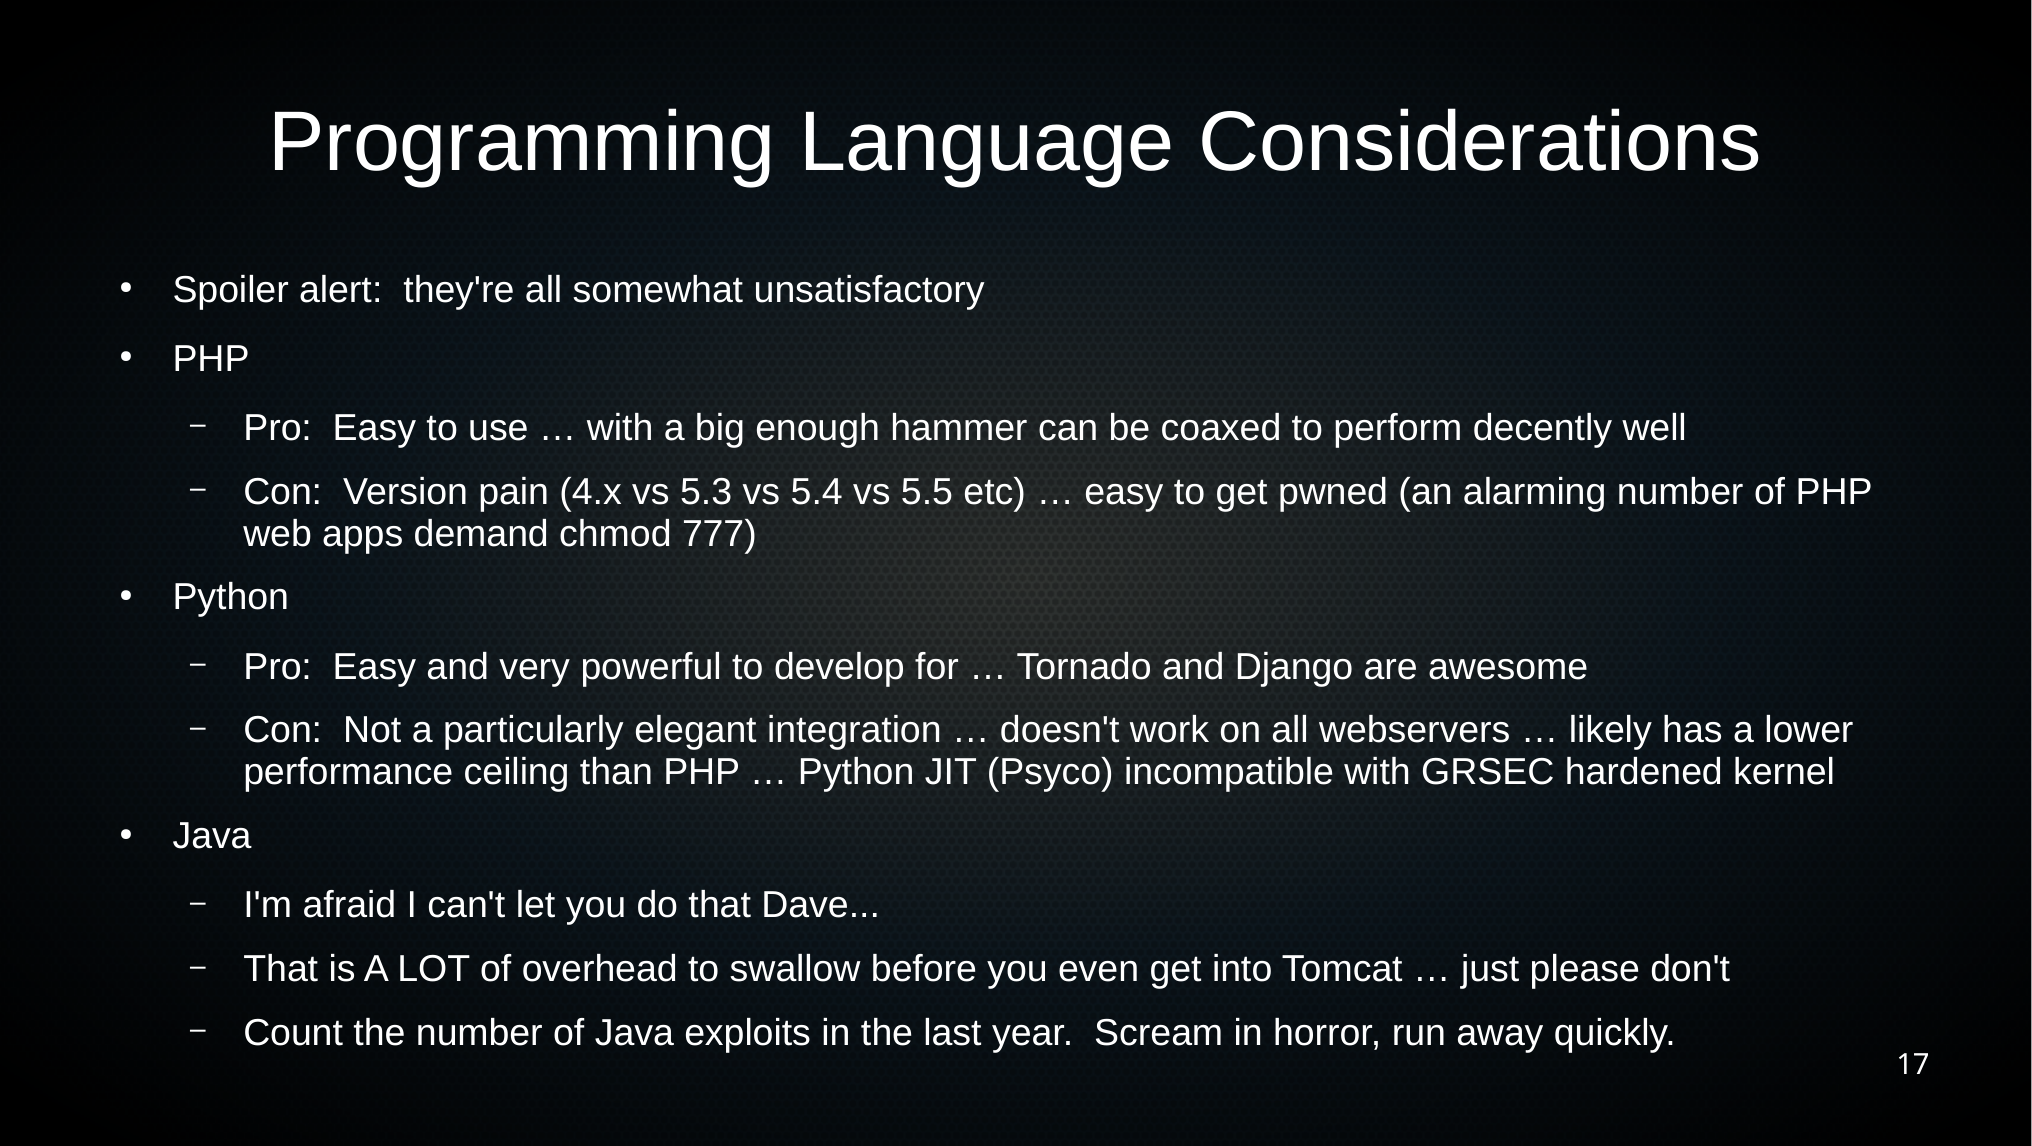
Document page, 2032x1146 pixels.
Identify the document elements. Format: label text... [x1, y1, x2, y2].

title Programming Language Considerations [101, 45, 1930, 237]
list Spoiler alert: they're all somewhat unsatisfactory PHP Pro: Easy to use … with a big enough hammer can be coaxed to perform decently well Con: Version pain (4.x vs 5.3 vs 5.4 vs 5.5 etc) … easy to get pwned (an alarming number of PHP web apps demand chmod 777) Python Pro: Easy and very powerful to develop for … Tornado and Django are awesome Con: Not a particularly elegant integration … doesn't work on all webservers … likely has a lower performance ceiling than PHP … Python JIT (Psyco) incompatible with GRSEC hardened kernel Java I'm afraid I can't let you do that Dave... That is A LOT of overhead to swallow before you even get into Tomcat … just please don't Count the number of Java exploits in the last year. Scream in horror, run away quickly. [101, 268, 1890, 1025]
picture [0, 0, 2032, 1146]
